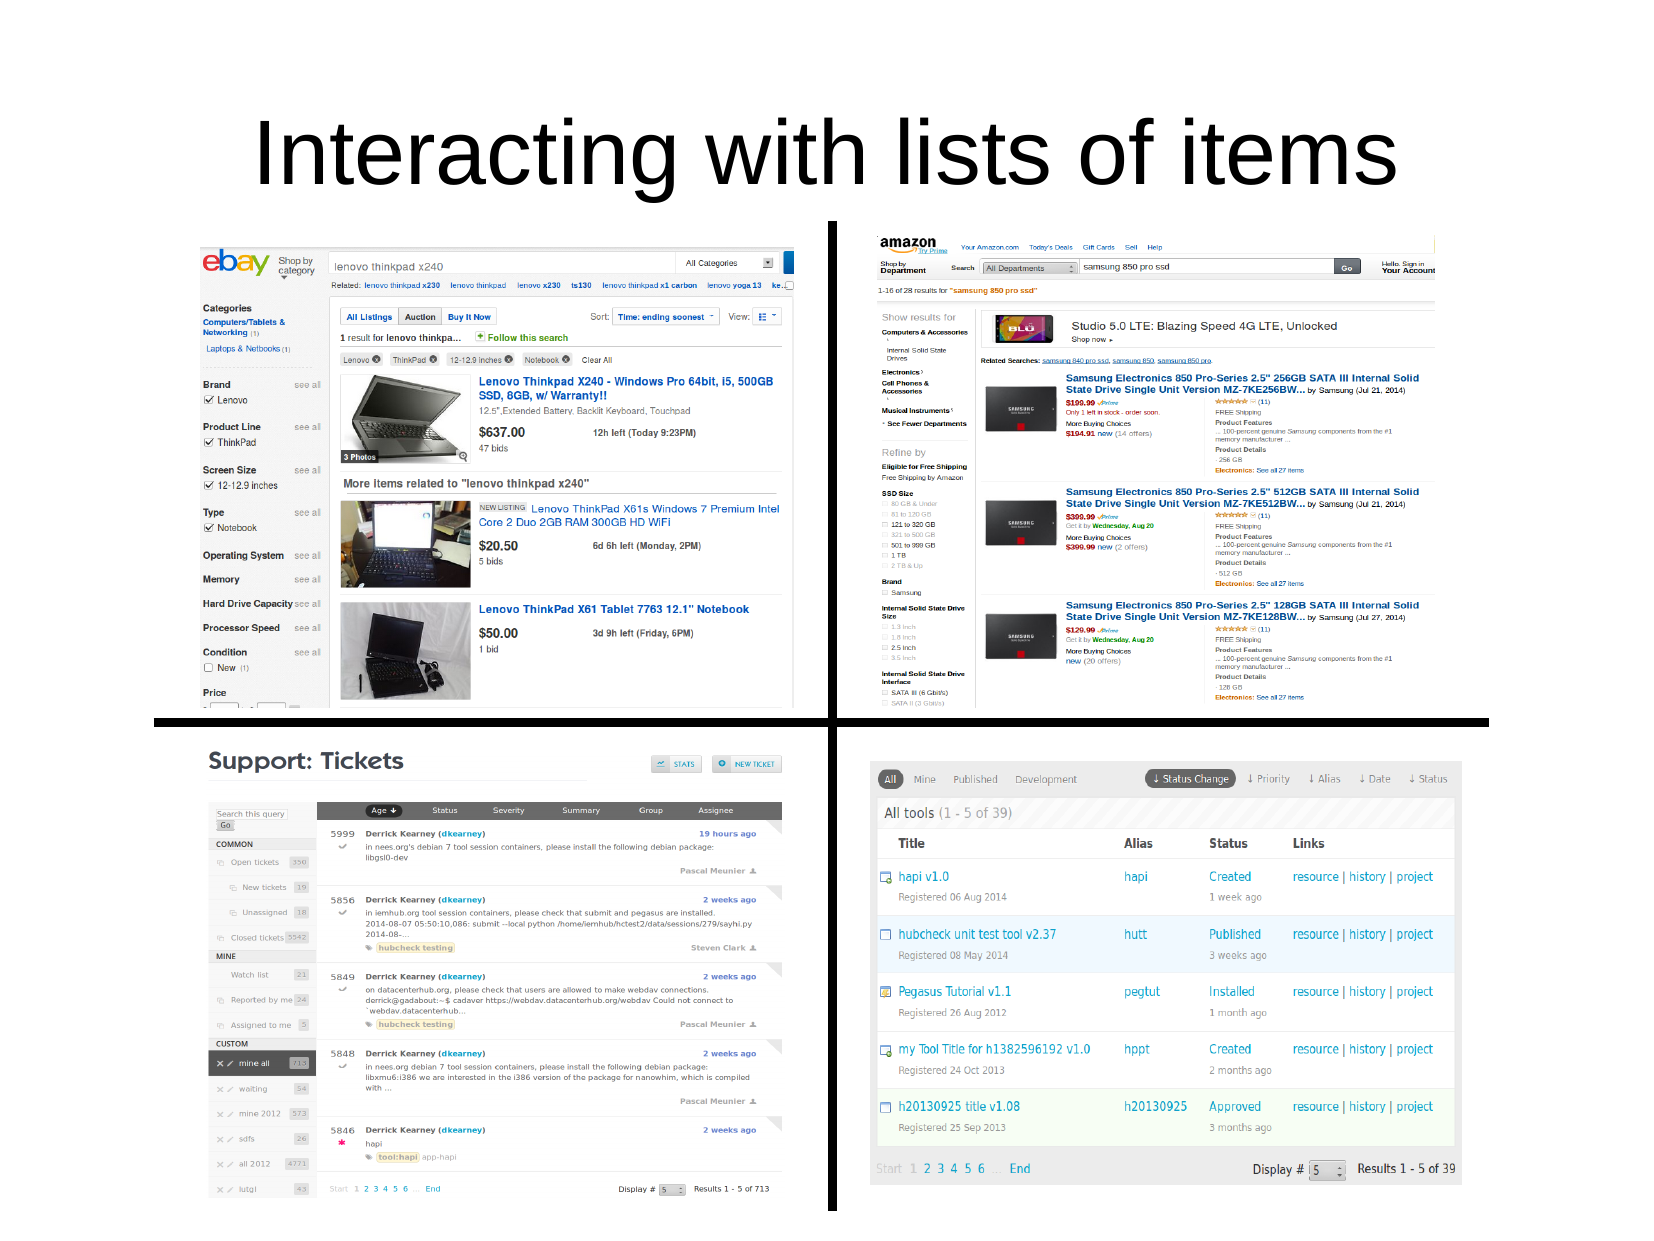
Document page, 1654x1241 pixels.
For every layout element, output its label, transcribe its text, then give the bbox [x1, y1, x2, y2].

title Interacting with lists of items [82, 49, 1571, 257]
picture [870, 761, 1462, 1185]
picture [877, 235, 1435, 708]
picture [200, 247, 794, 708]
picture [206, 751, 785, 1198]
